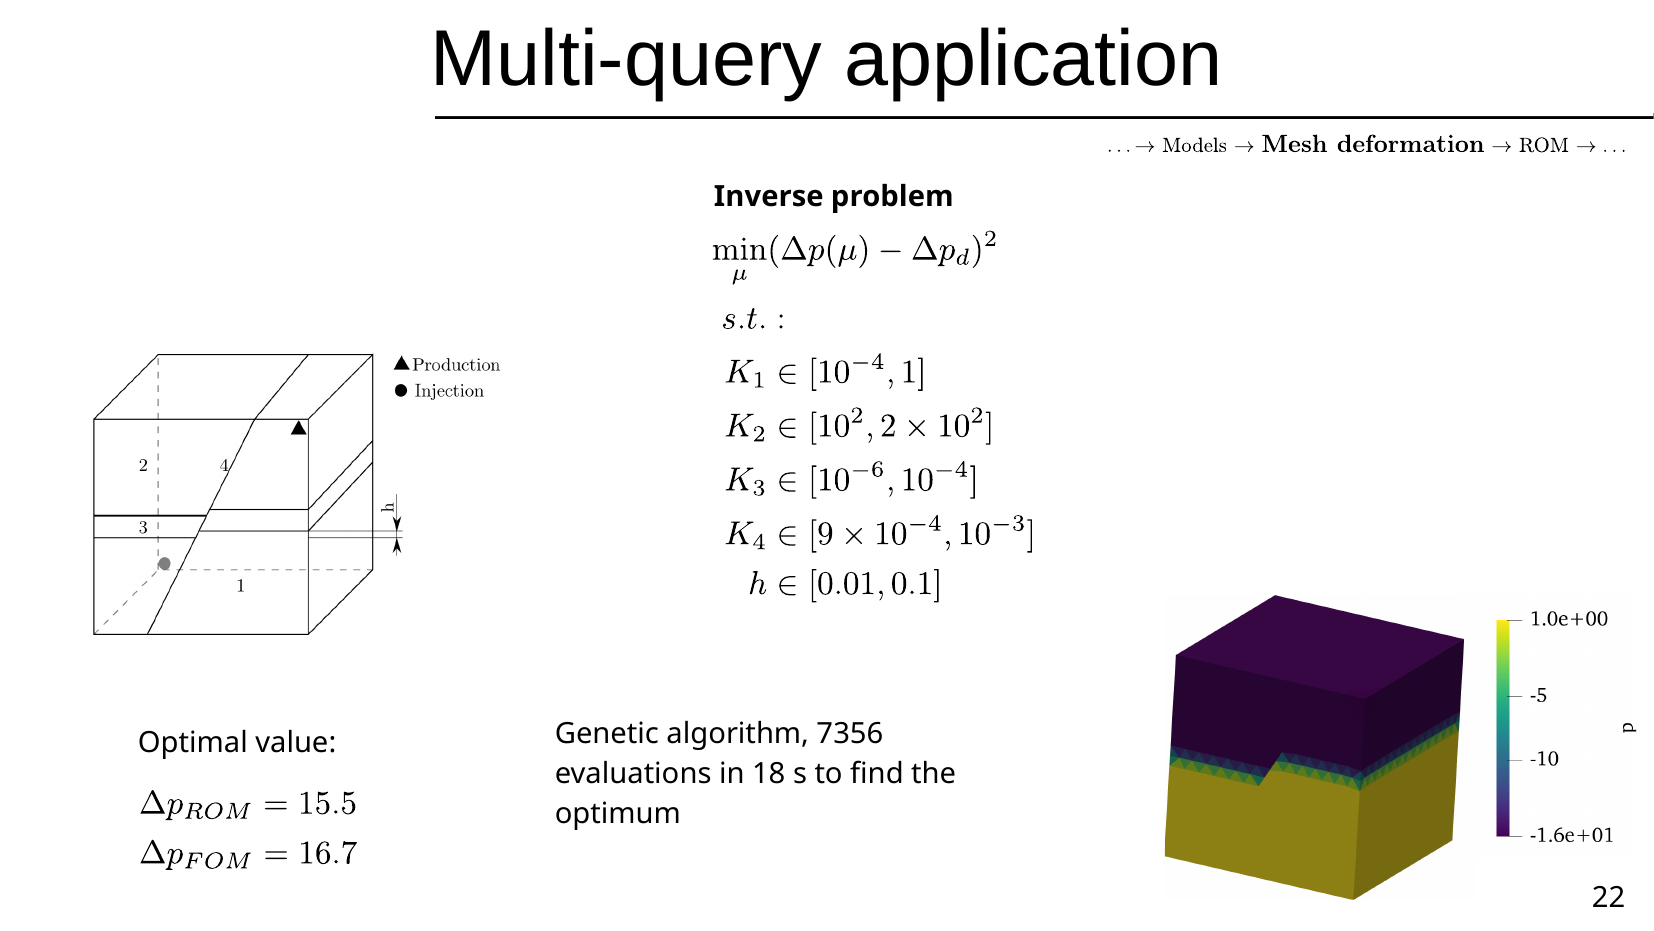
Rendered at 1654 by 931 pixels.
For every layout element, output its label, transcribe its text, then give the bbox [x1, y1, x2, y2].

picture [1164, 590, 1637, 900]
picture [75, 344, 505, 647]
text_box Optimal value: [123, 714, 364, 768]
picture [712, 230, 1032, 603]
text_box Genetic algorithm, 7356 evaluations in 18 s to find the optimum [540, 705, 1036, 856]
picture [1107, 133, 1626, 154]
picture [139, 788, 359, 872]
title Multi-query application [0, 0, 1654, 117]
text_box Inverse problem [699, 167, 1030, 228]
